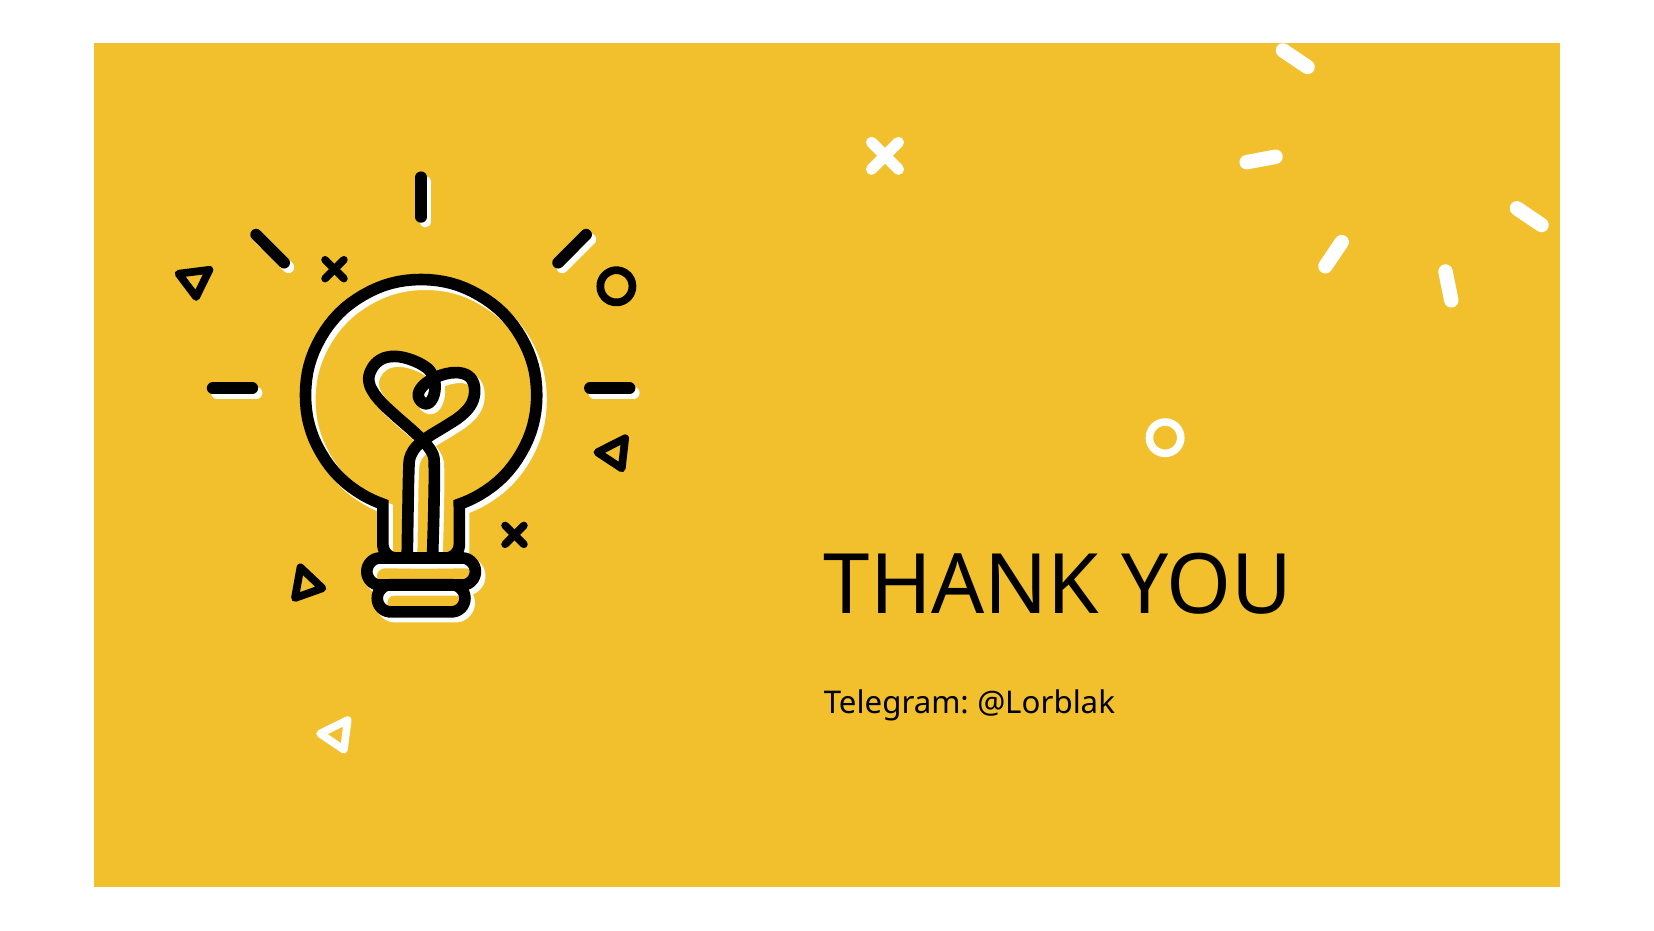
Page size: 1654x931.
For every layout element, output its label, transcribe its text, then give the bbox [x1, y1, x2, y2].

title THANK YOU [823, 524, 1544, 638]
title Telegram: @Lorblak [823, 626, 1399, 735]
